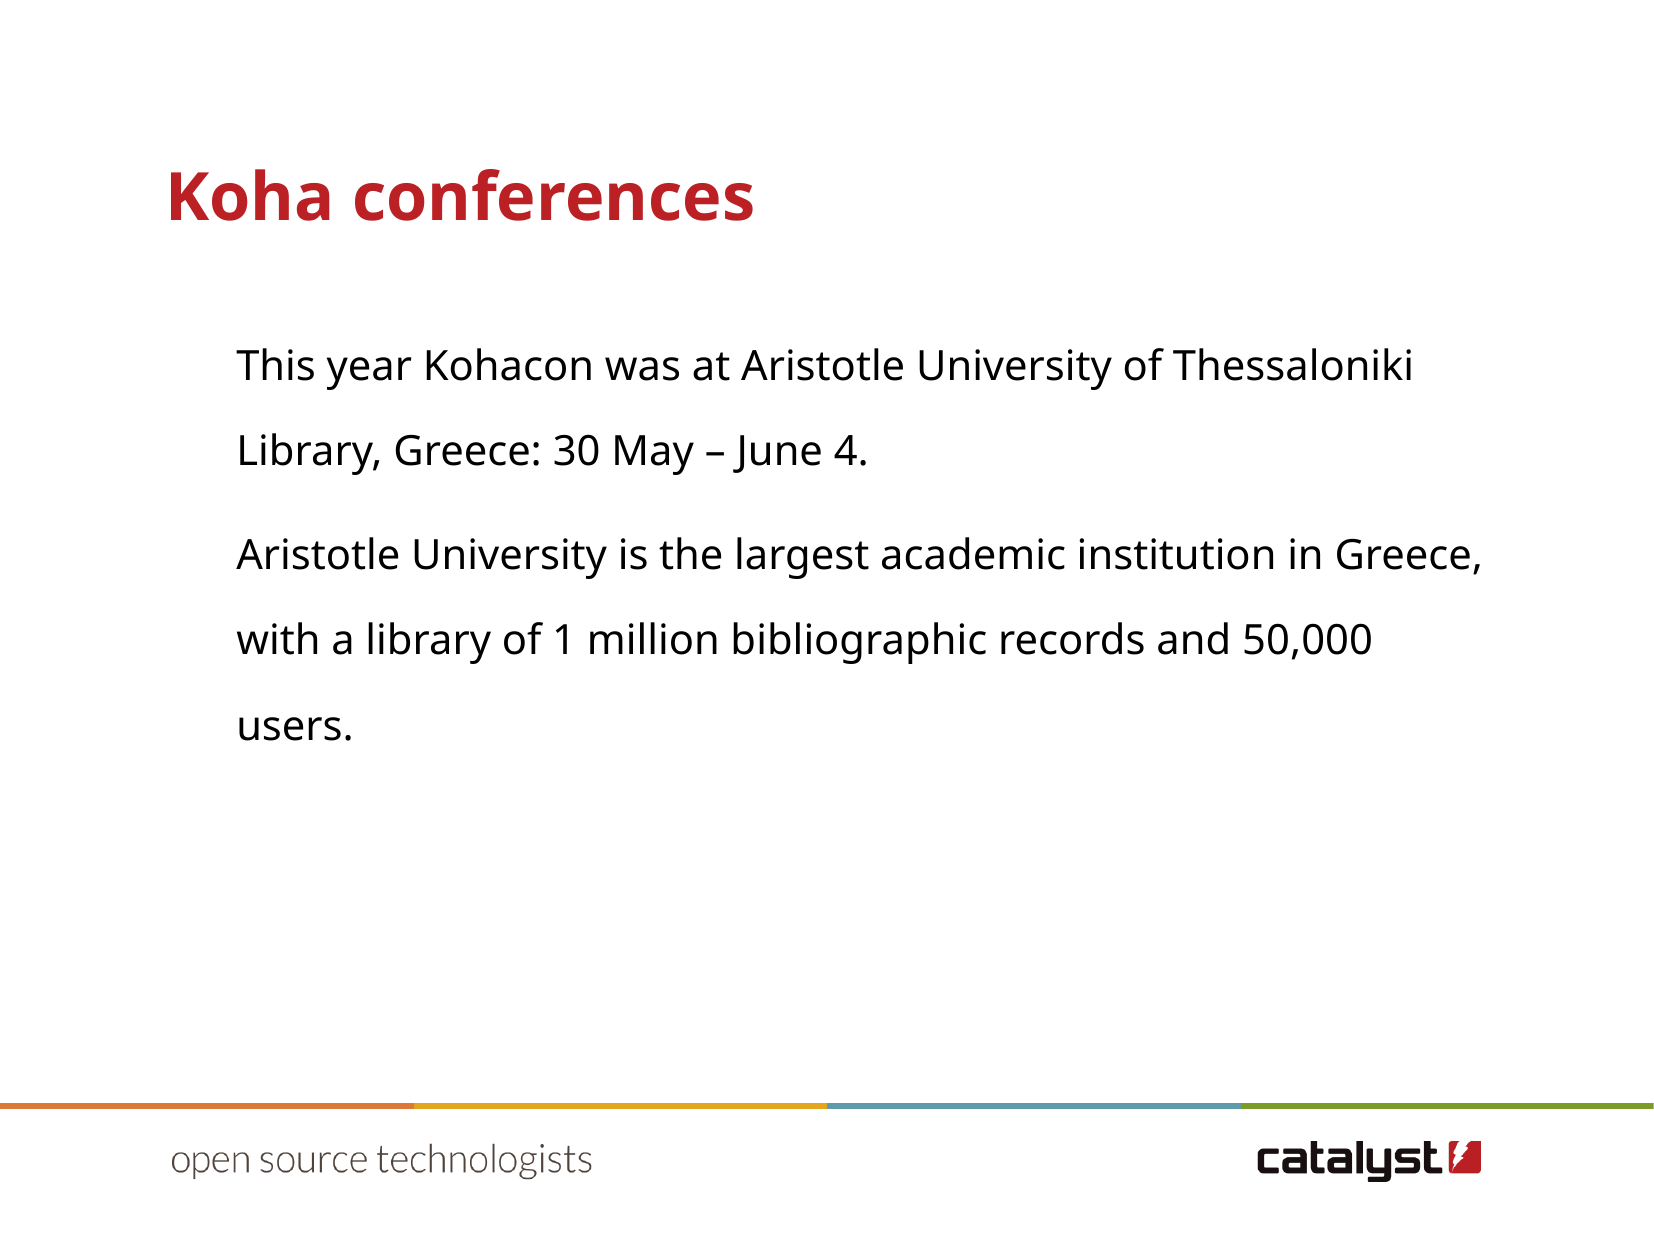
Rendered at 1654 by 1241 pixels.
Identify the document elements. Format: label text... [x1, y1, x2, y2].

title Koha conferences [165, 90, 1489, 298]
list This year Kohacon was at Aristotle University of Thessaloniki Library, Greece: 30 May – June 4. Aristotle University is the largest academic institution in Greece, with a library of 1 million bibliographic records and 50,000 users. [165, 307, 1489, 1027]
picture [0, 1103, 1654, 1182]
